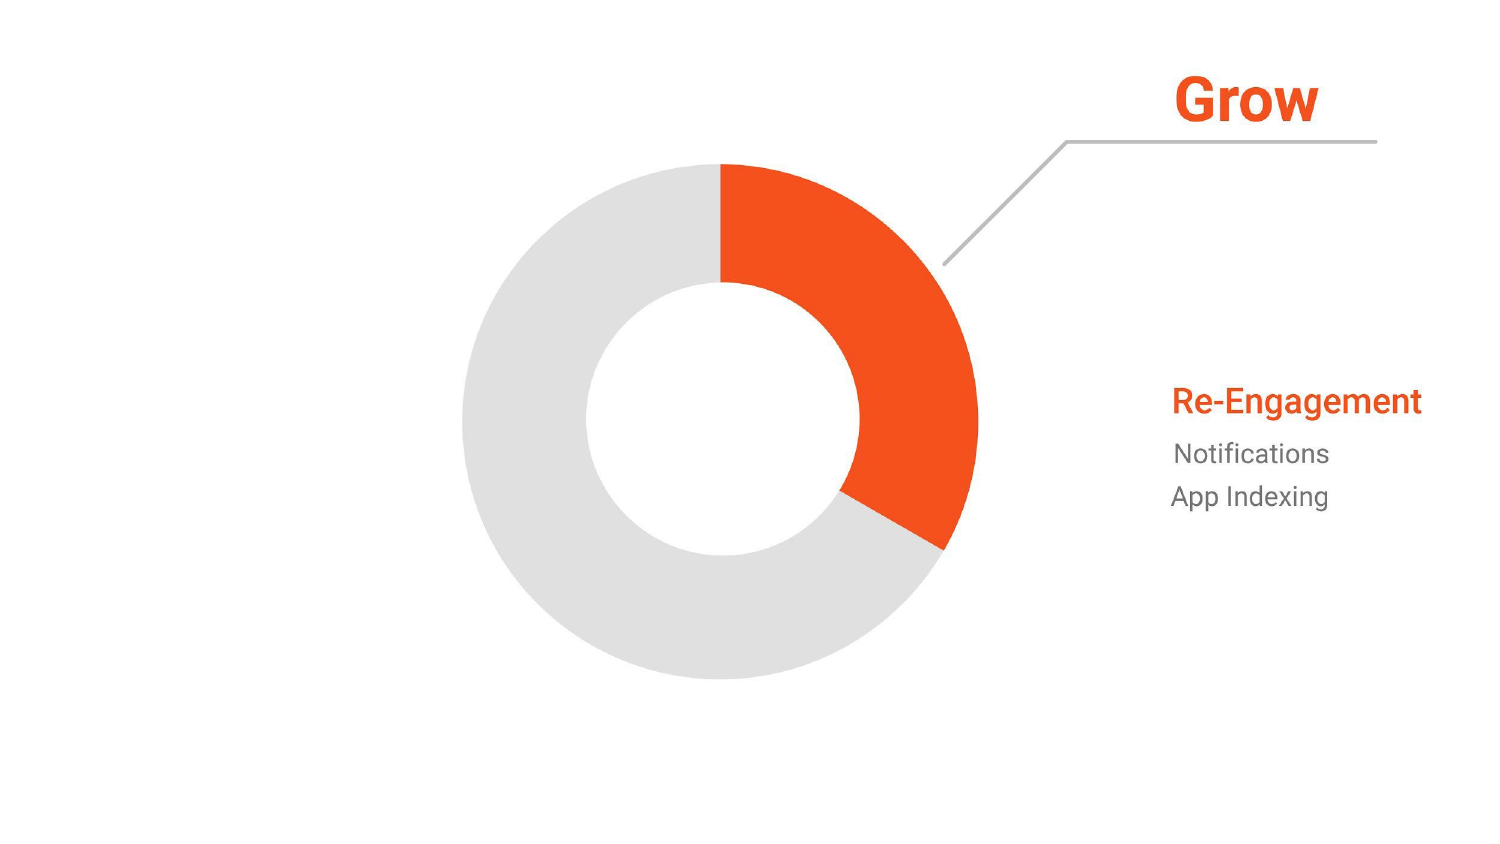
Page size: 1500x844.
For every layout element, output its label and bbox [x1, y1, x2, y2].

text_box [0, 0, 1500, 843]
